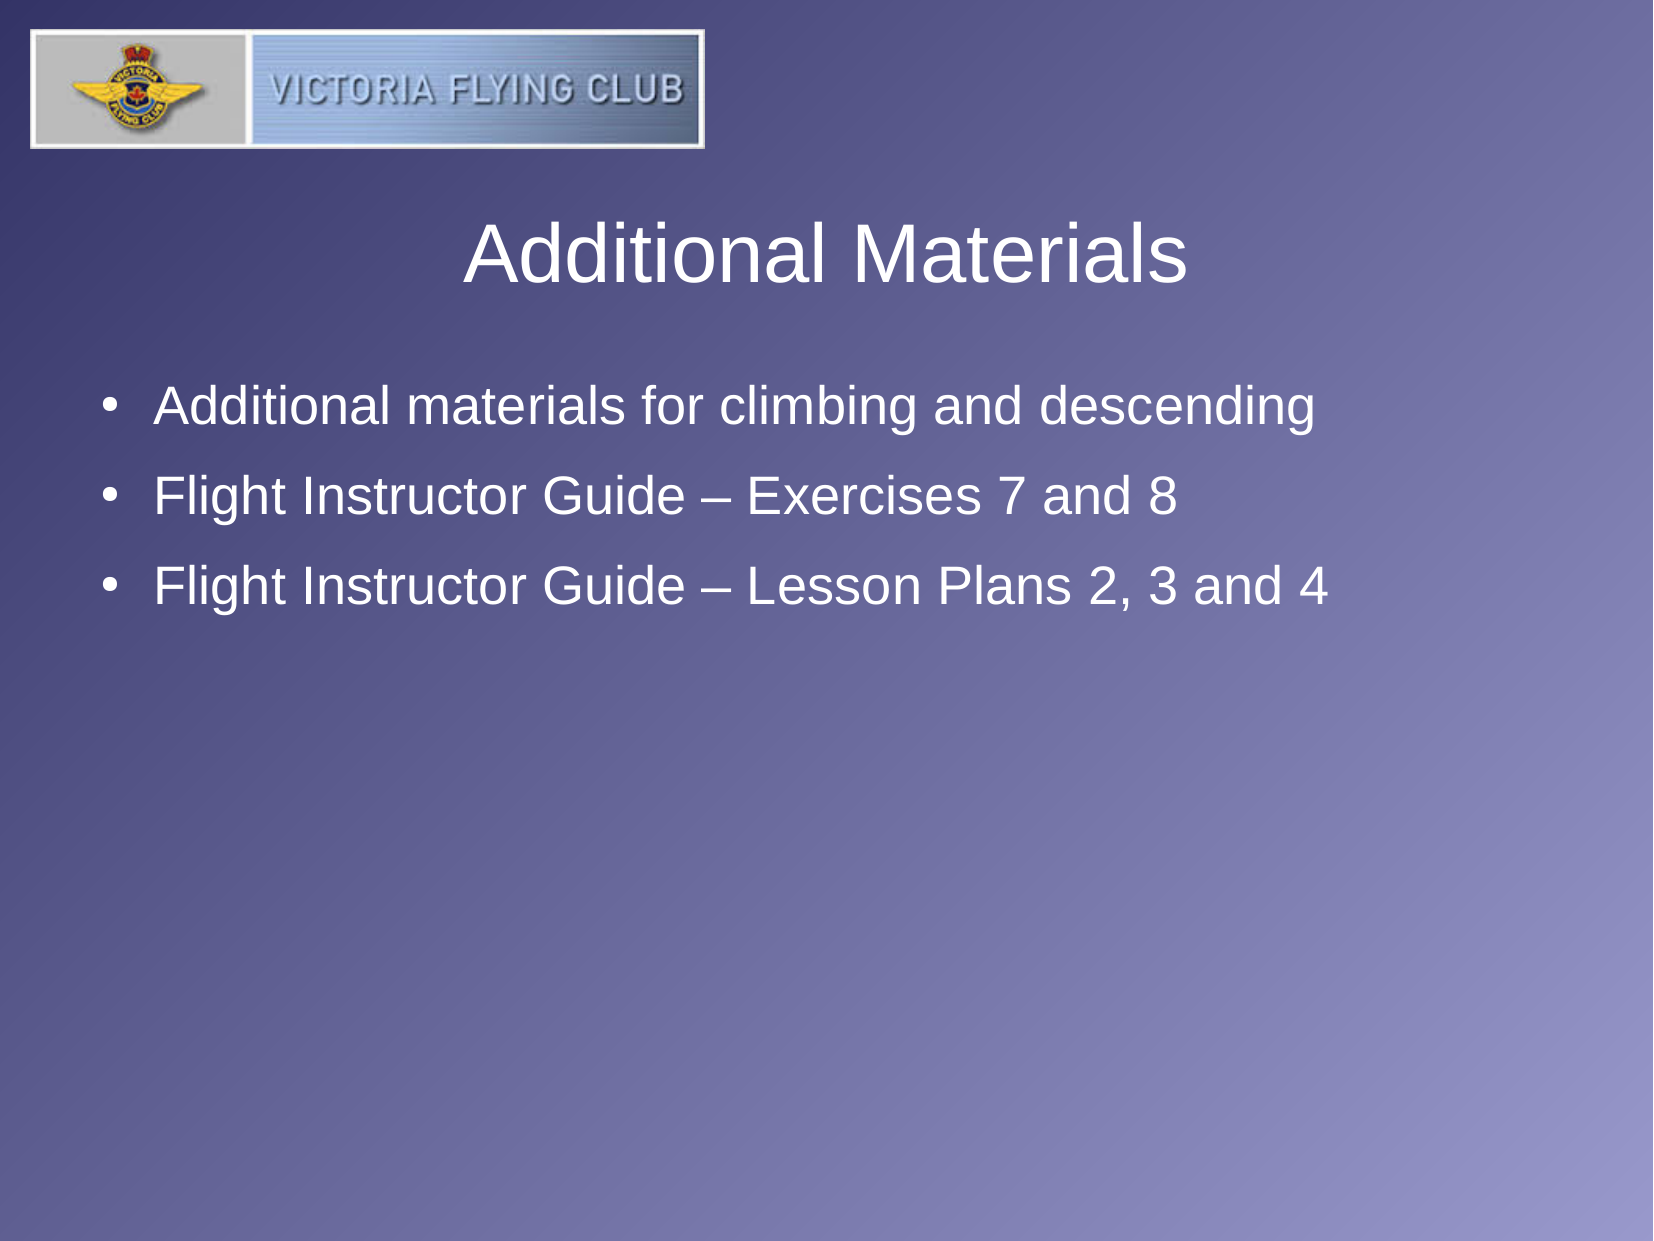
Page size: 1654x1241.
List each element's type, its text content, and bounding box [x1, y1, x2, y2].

list Additional materials for climbing and descending Flight Instructor Guide – Exercises 7 and 8 Flight Instructor Guide – Lesson Plans 2, 3 and 4 [82, 375, 1571, 1095]
title Additional Materials [82, 150, 1571, 358]
picture [30, 29, 705, 149]
